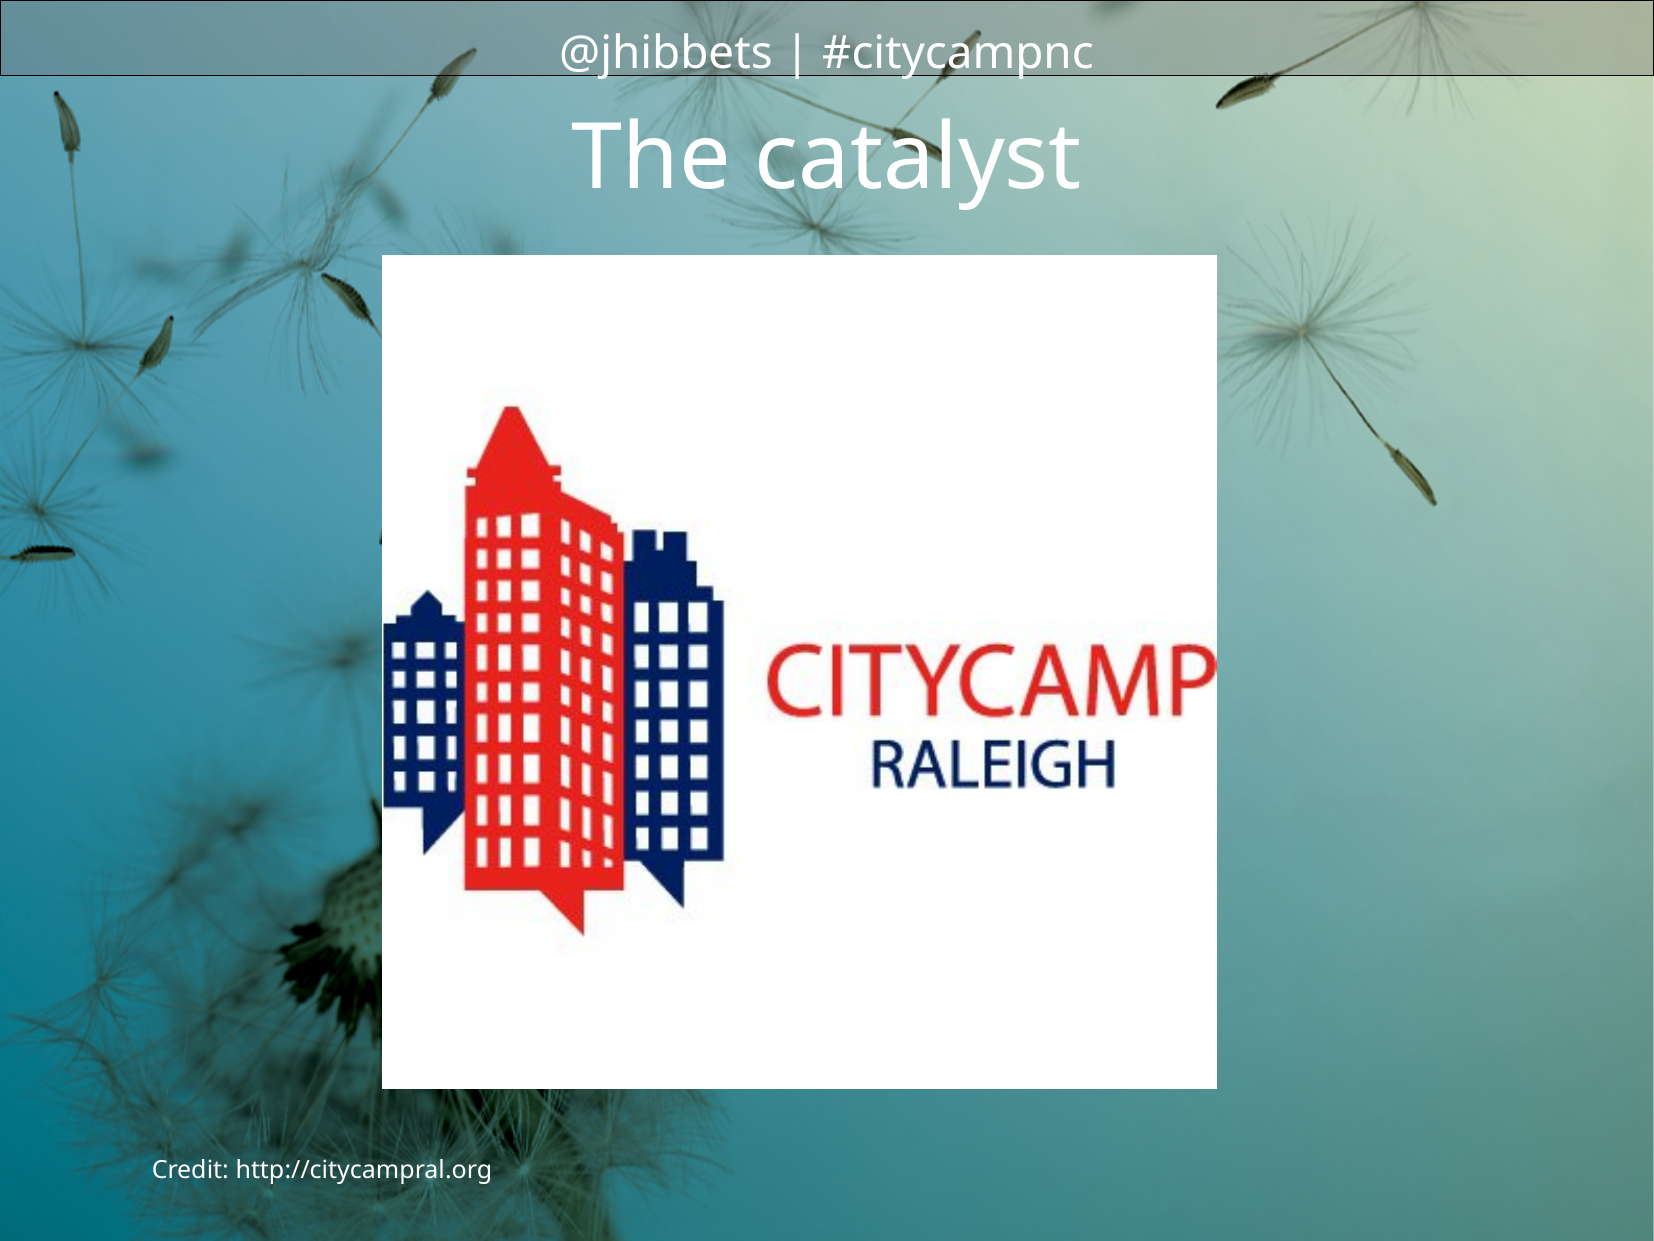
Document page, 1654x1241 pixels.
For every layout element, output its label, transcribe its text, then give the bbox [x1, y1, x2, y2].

title The catalyst [82, 49, 1571, 257]
text_box Credit: http://citycampral.org [137, 1144, 521, 1188]
picture [0, 76, 1654, 1241]
